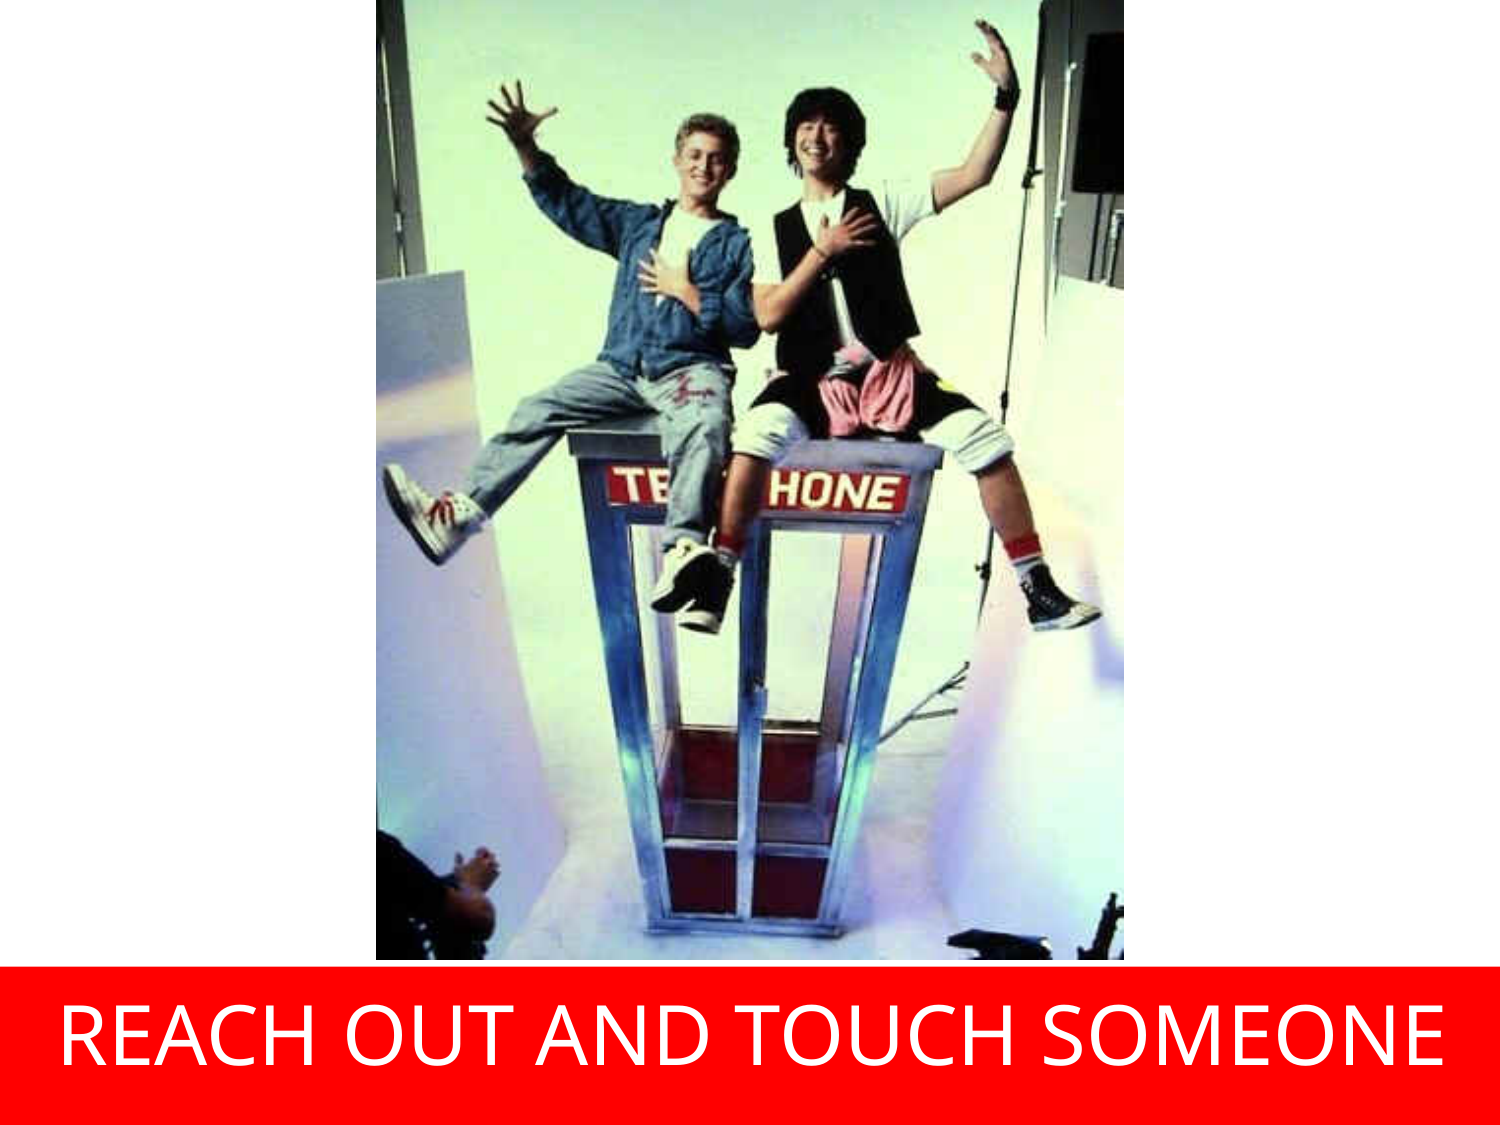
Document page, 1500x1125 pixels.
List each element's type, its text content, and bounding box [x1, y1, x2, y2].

picture [376, 0, 1124, 961]
list REACH OUT AND TOUCH SOMEONE [28, 974, 1478, 1125]
